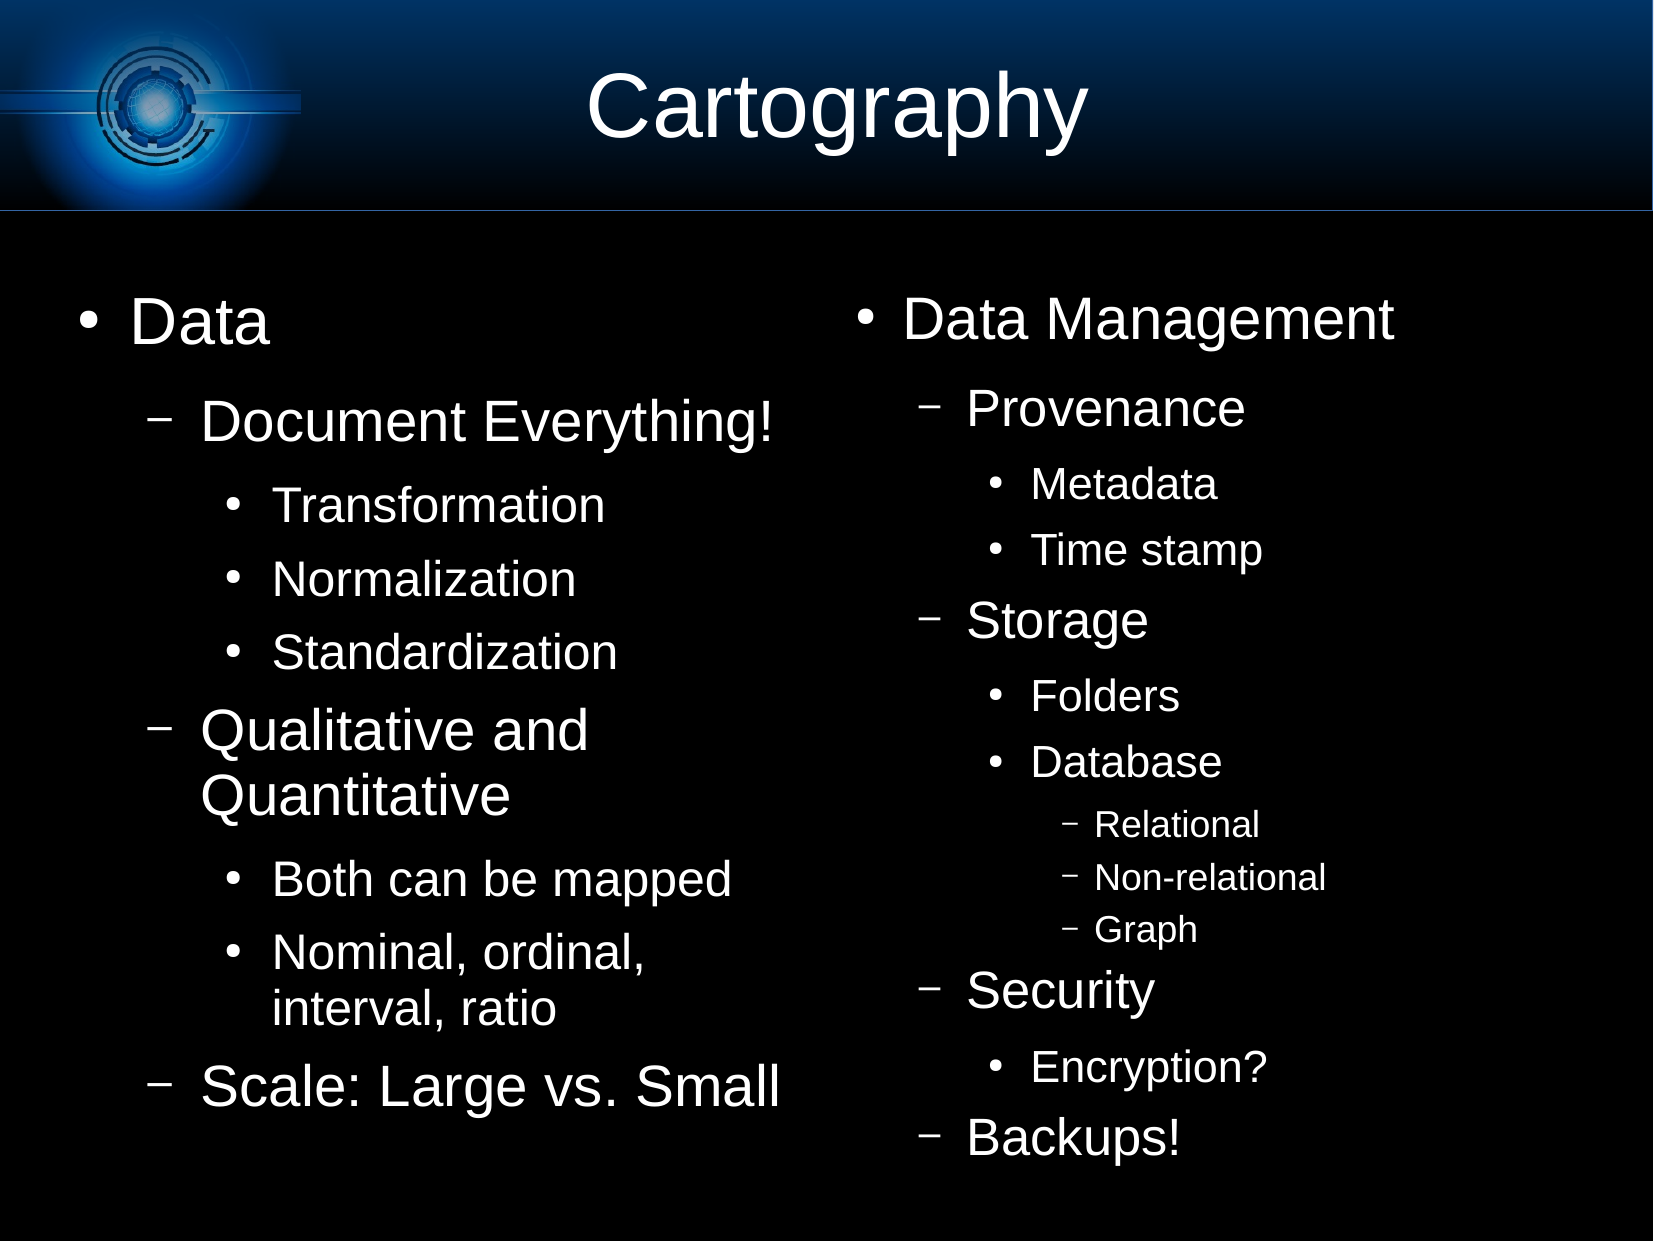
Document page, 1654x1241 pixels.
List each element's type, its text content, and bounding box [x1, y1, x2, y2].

list Data Management Provenance Metadata Time stamp Storage Folders Database Relational Non-relational Graph Security Encryption? Backups! [838, 285, 1606, 1171]
list Data Document Everything! Transformation Normalization Standardization Qualitative and Quantitative Both can be mapped Nominal, ordinal, interval, ratio Scale: Large vs. Small [59, 284, 826, 1171]
picture [0, 87, 94, 210]
title Cartography [94, 2, 1583, 210]
